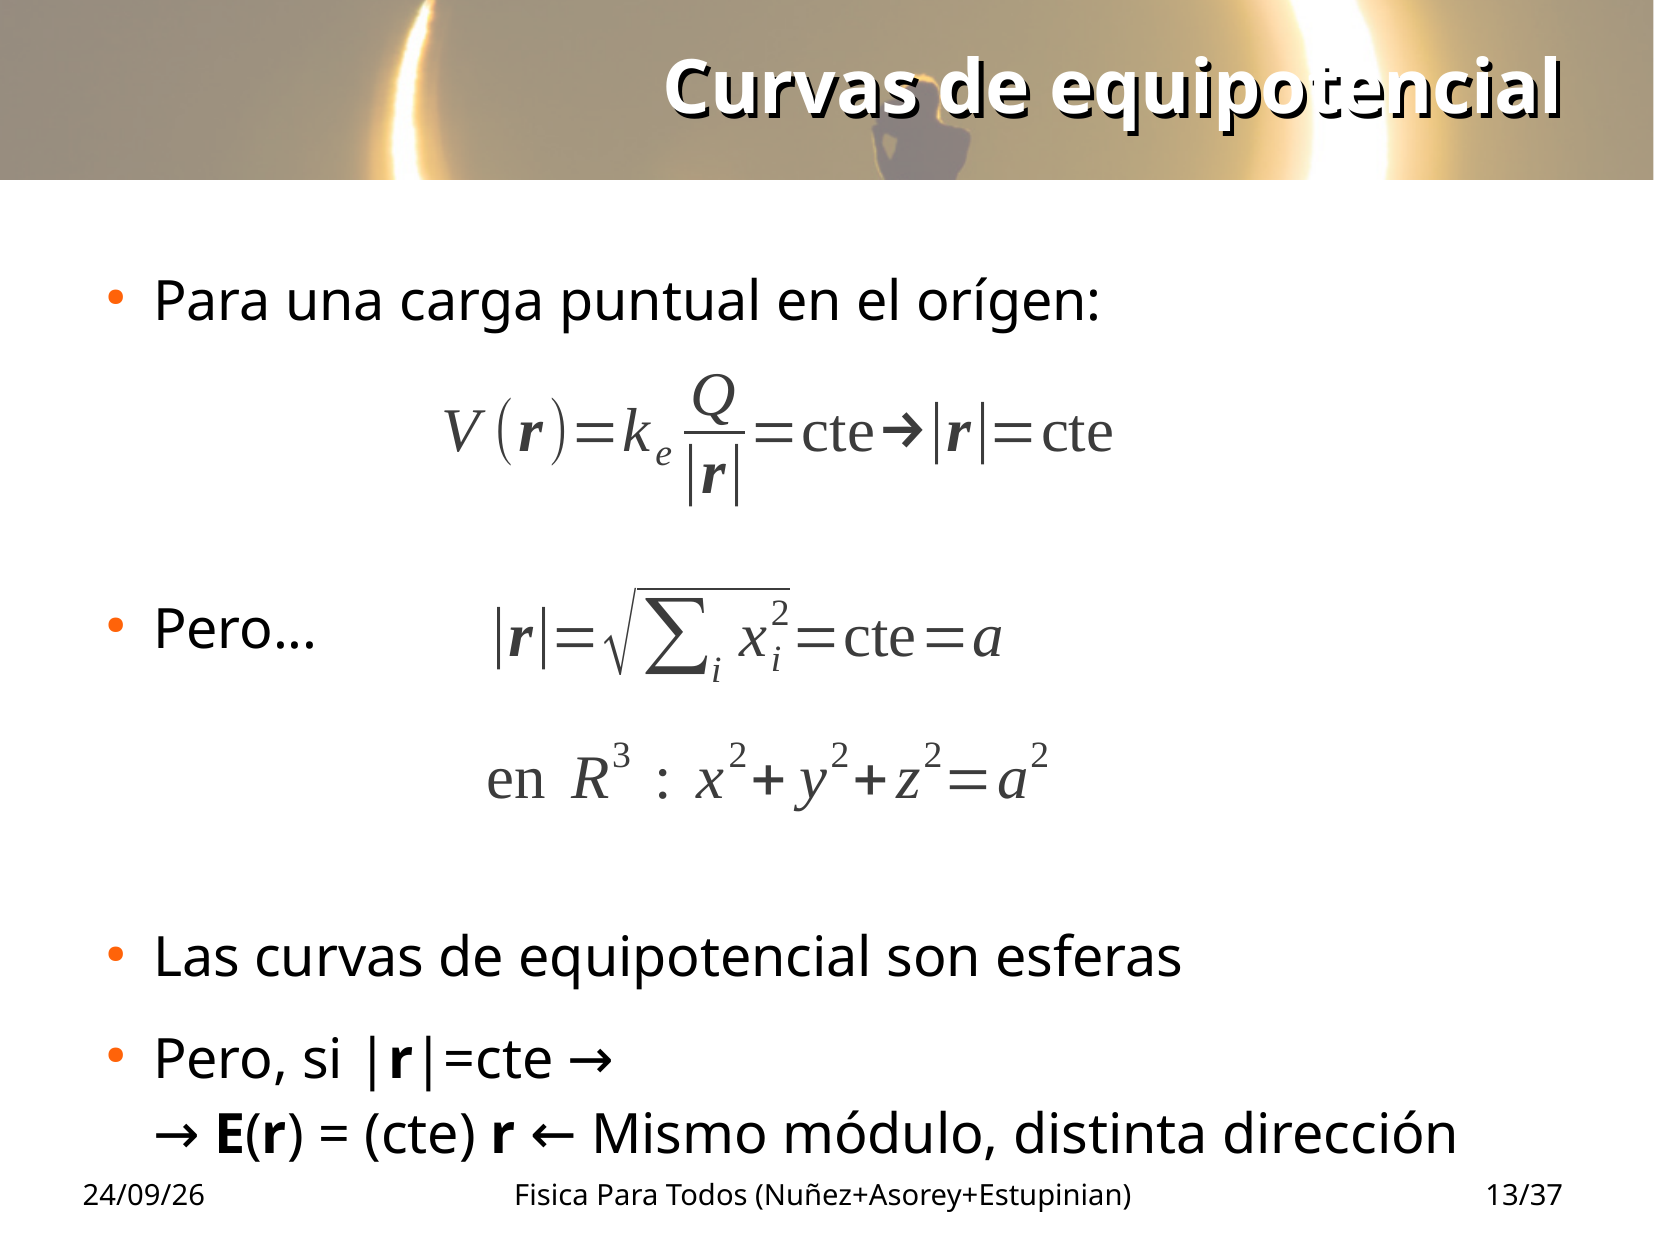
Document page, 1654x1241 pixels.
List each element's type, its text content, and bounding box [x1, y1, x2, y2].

chart [480, 735, 1055, 813]
chart [480, 585, 1011, 691]
picture [0, 0, 1654, 180]
list Para una carga puntual en el orígen: Pero... Las curvas de equipotencial son esferas Pero, si |r|=cte → → E(r) = (cte) r ← Mismo módulo, distinta dirección [90, 261, 1576, 1171]
chart [435, 360, 1122, 510]
title Curvas de equipotencial [75, 19, 1564, 151]
